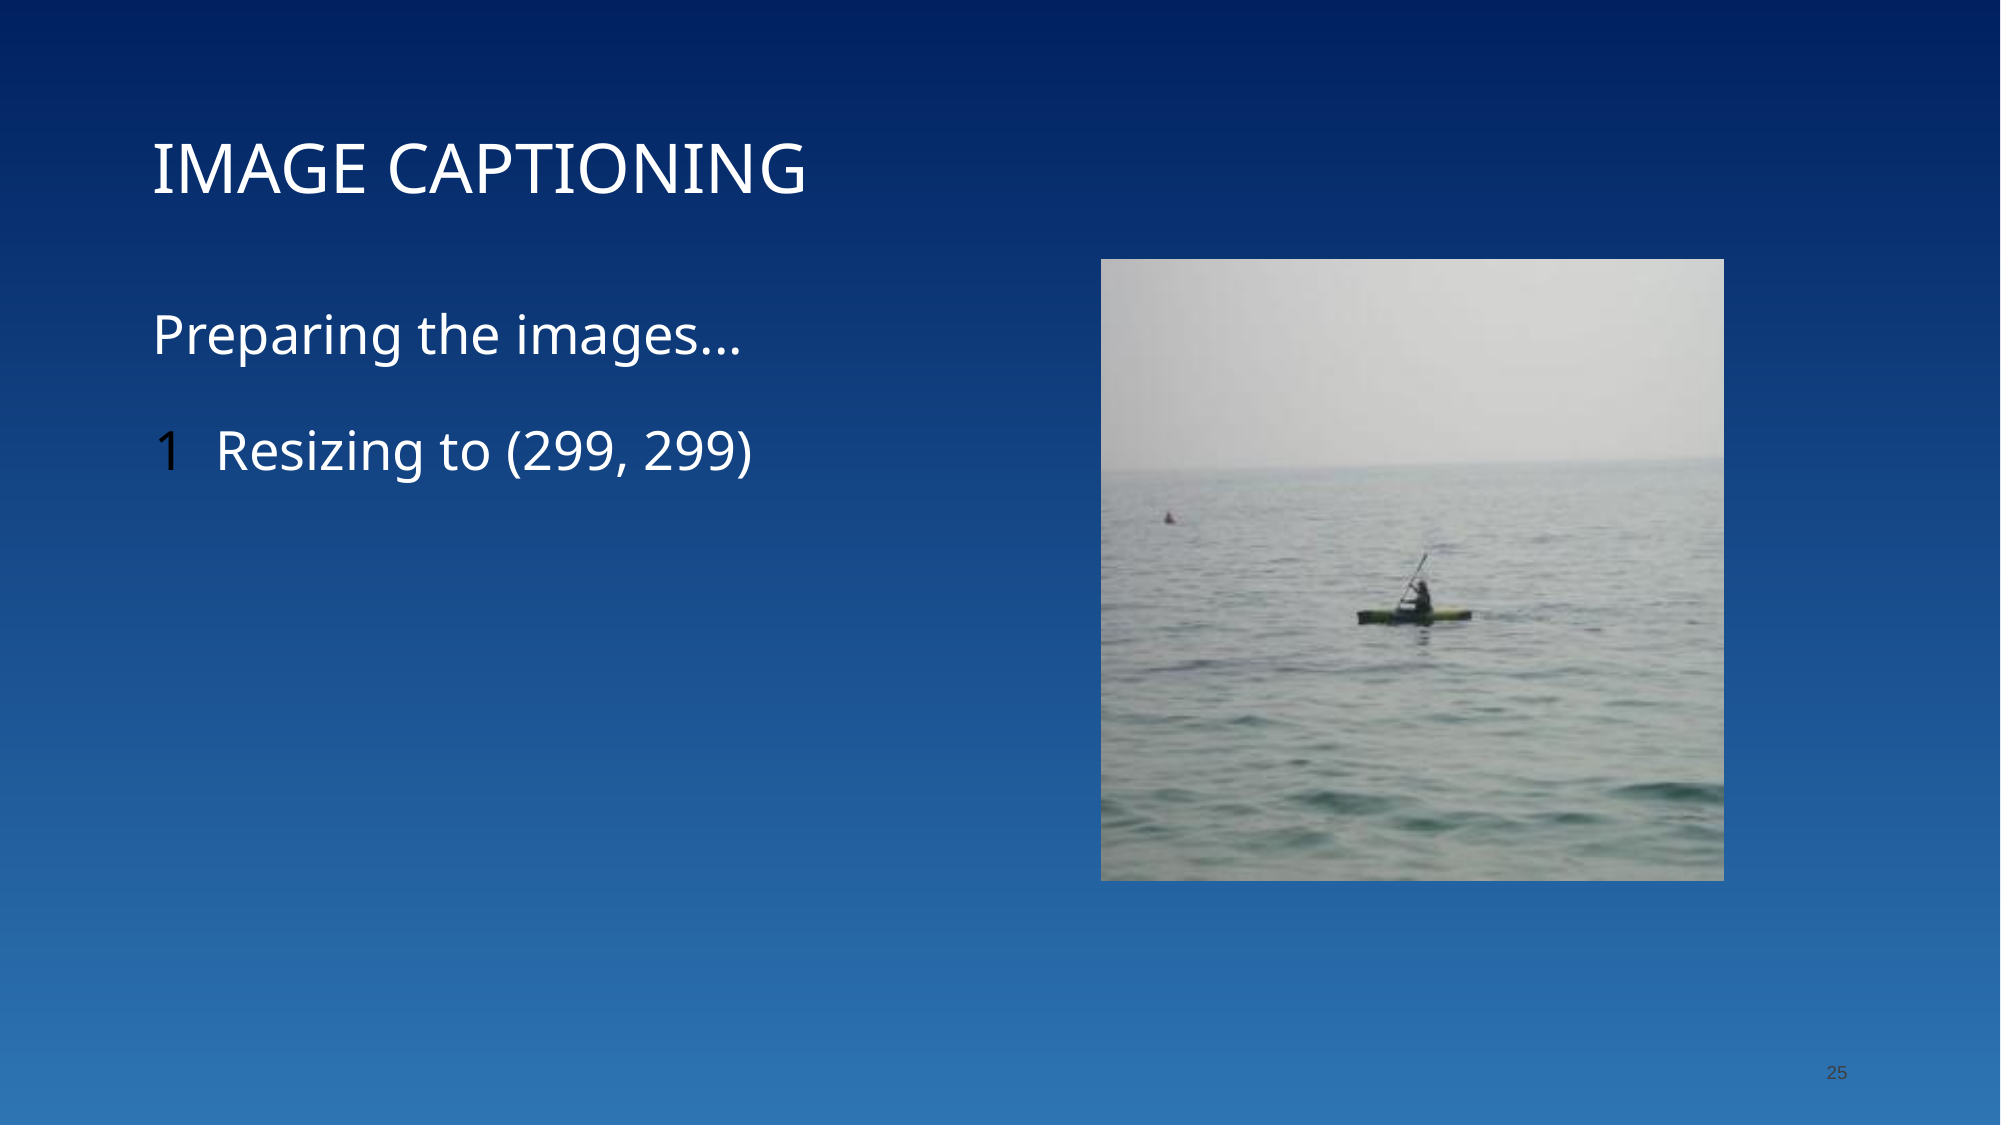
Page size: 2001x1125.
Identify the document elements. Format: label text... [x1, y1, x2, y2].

slide_number 25 [1412, 1042, 1863, 1103]
text_box Preparing the images... Resizing to (299, 299) [137, 288, 1101, 499]
picture [1101, 259, 1724, 881]
title IMAGE CAPTIONING [137, 59, 1863, 278]
